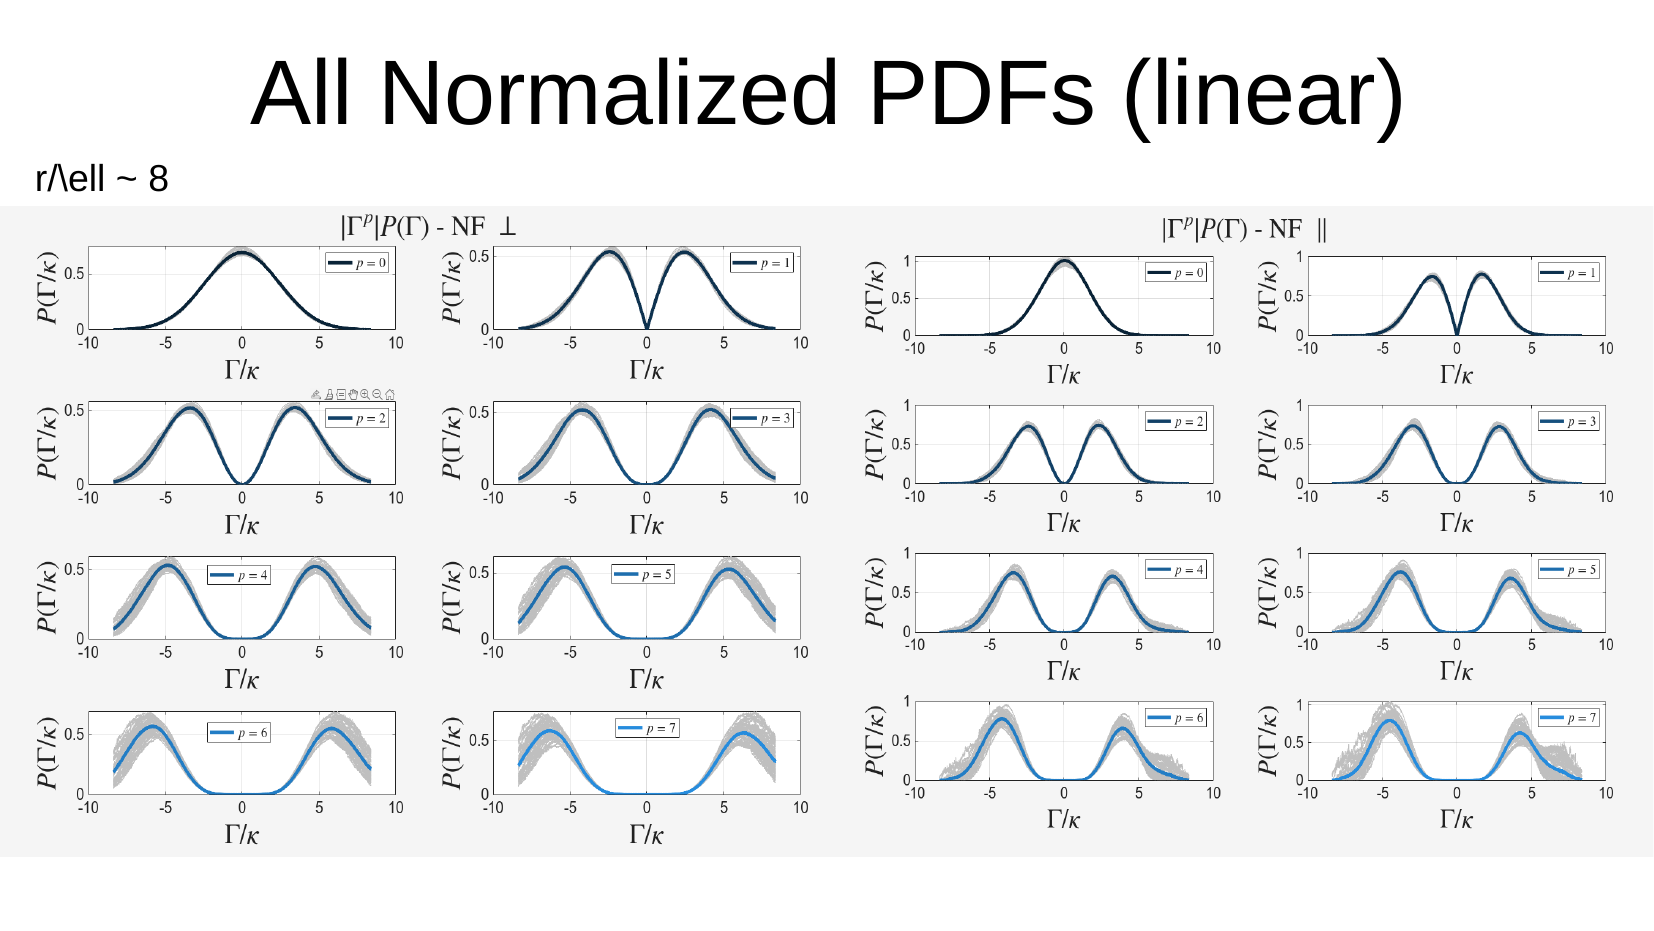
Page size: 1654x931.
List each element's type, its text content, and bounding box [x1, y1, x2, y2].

text_box r/\ell ~ 8 [20, 149, 185, 207]
picture [0, 206, 1654, 857]
title All Normalized PDFs (linear) [236, 7, 1424, 178]
